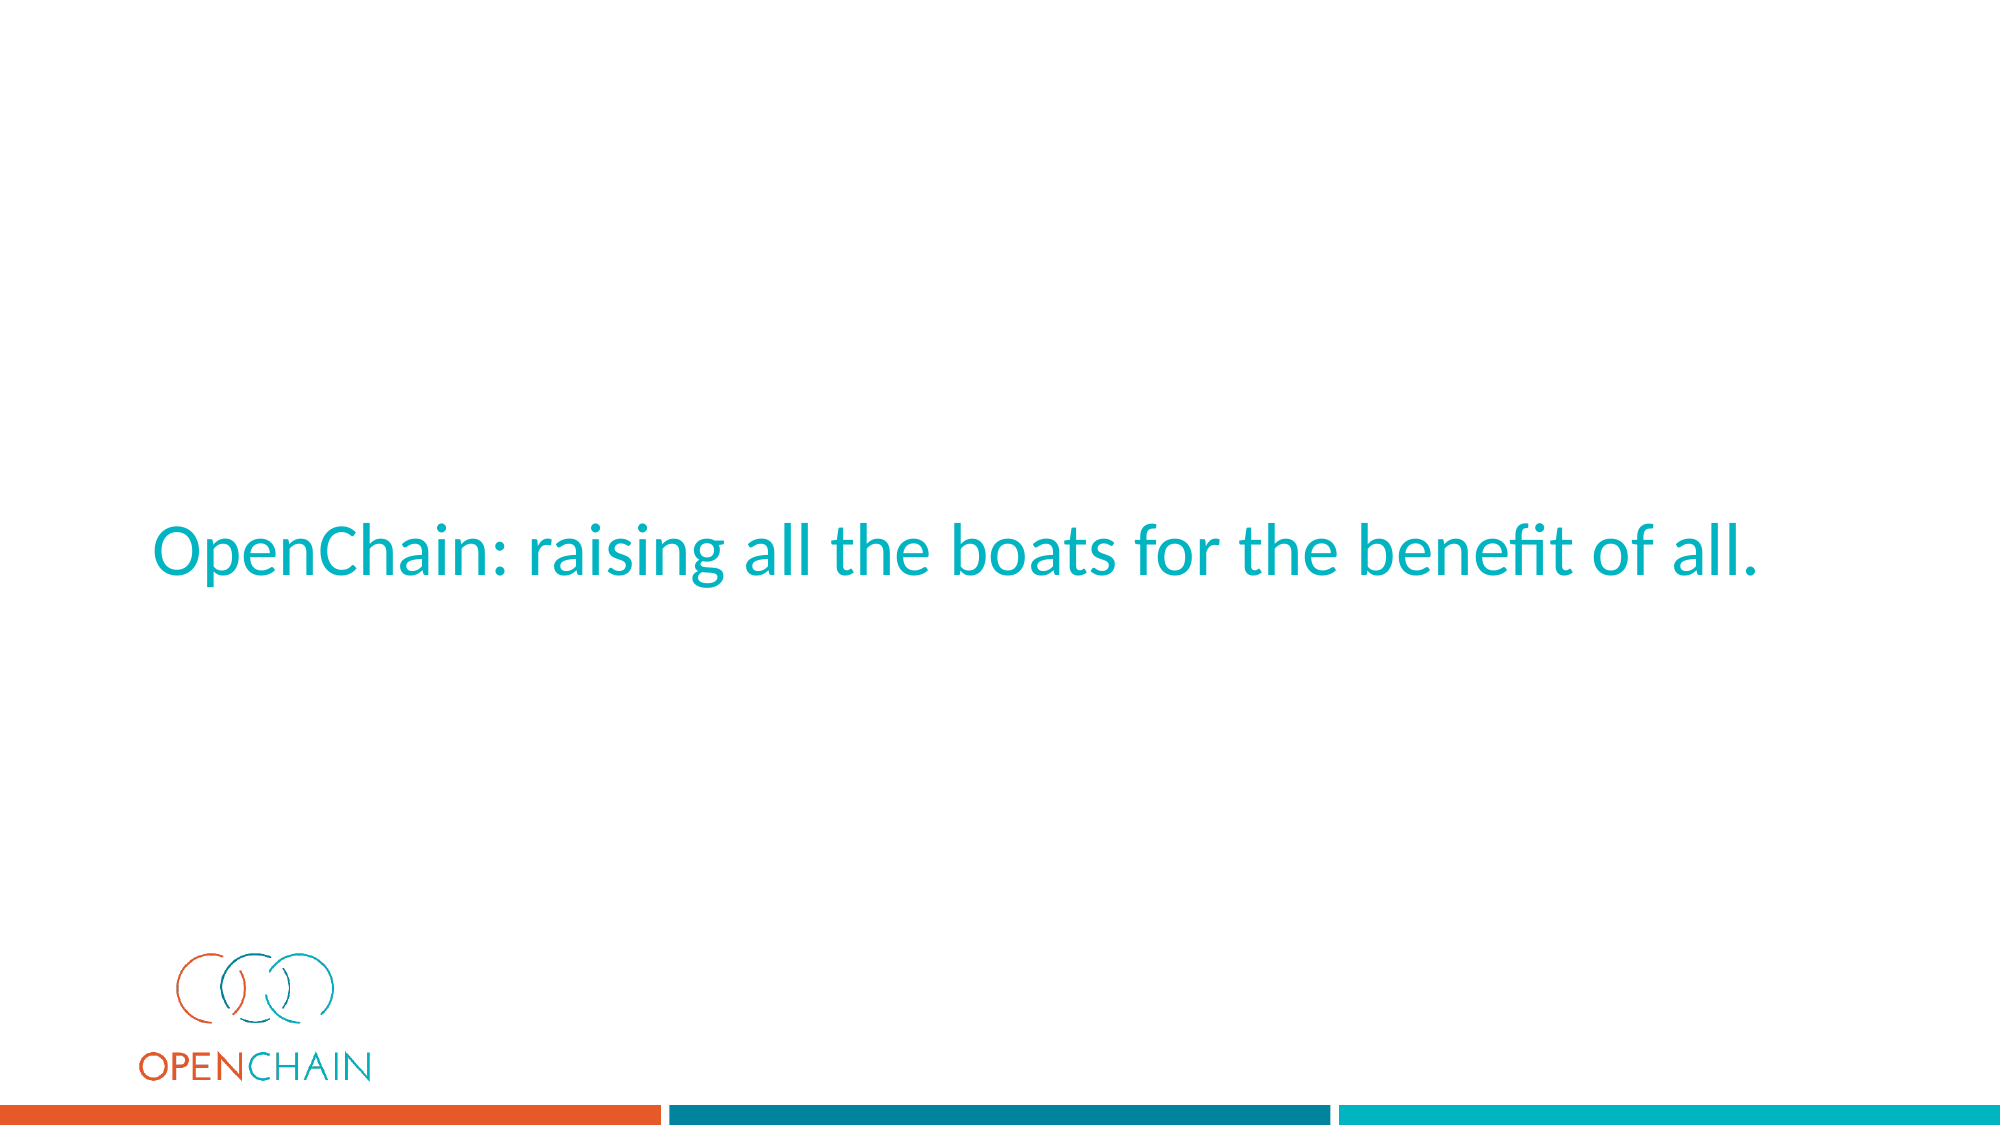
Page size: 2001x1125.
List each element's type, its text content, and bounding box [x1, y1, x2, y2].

title OpenChain: raising all the boats for the benefit of all. [137, 376, 1863, 727]
picture [137, 951, 372, 1082]
